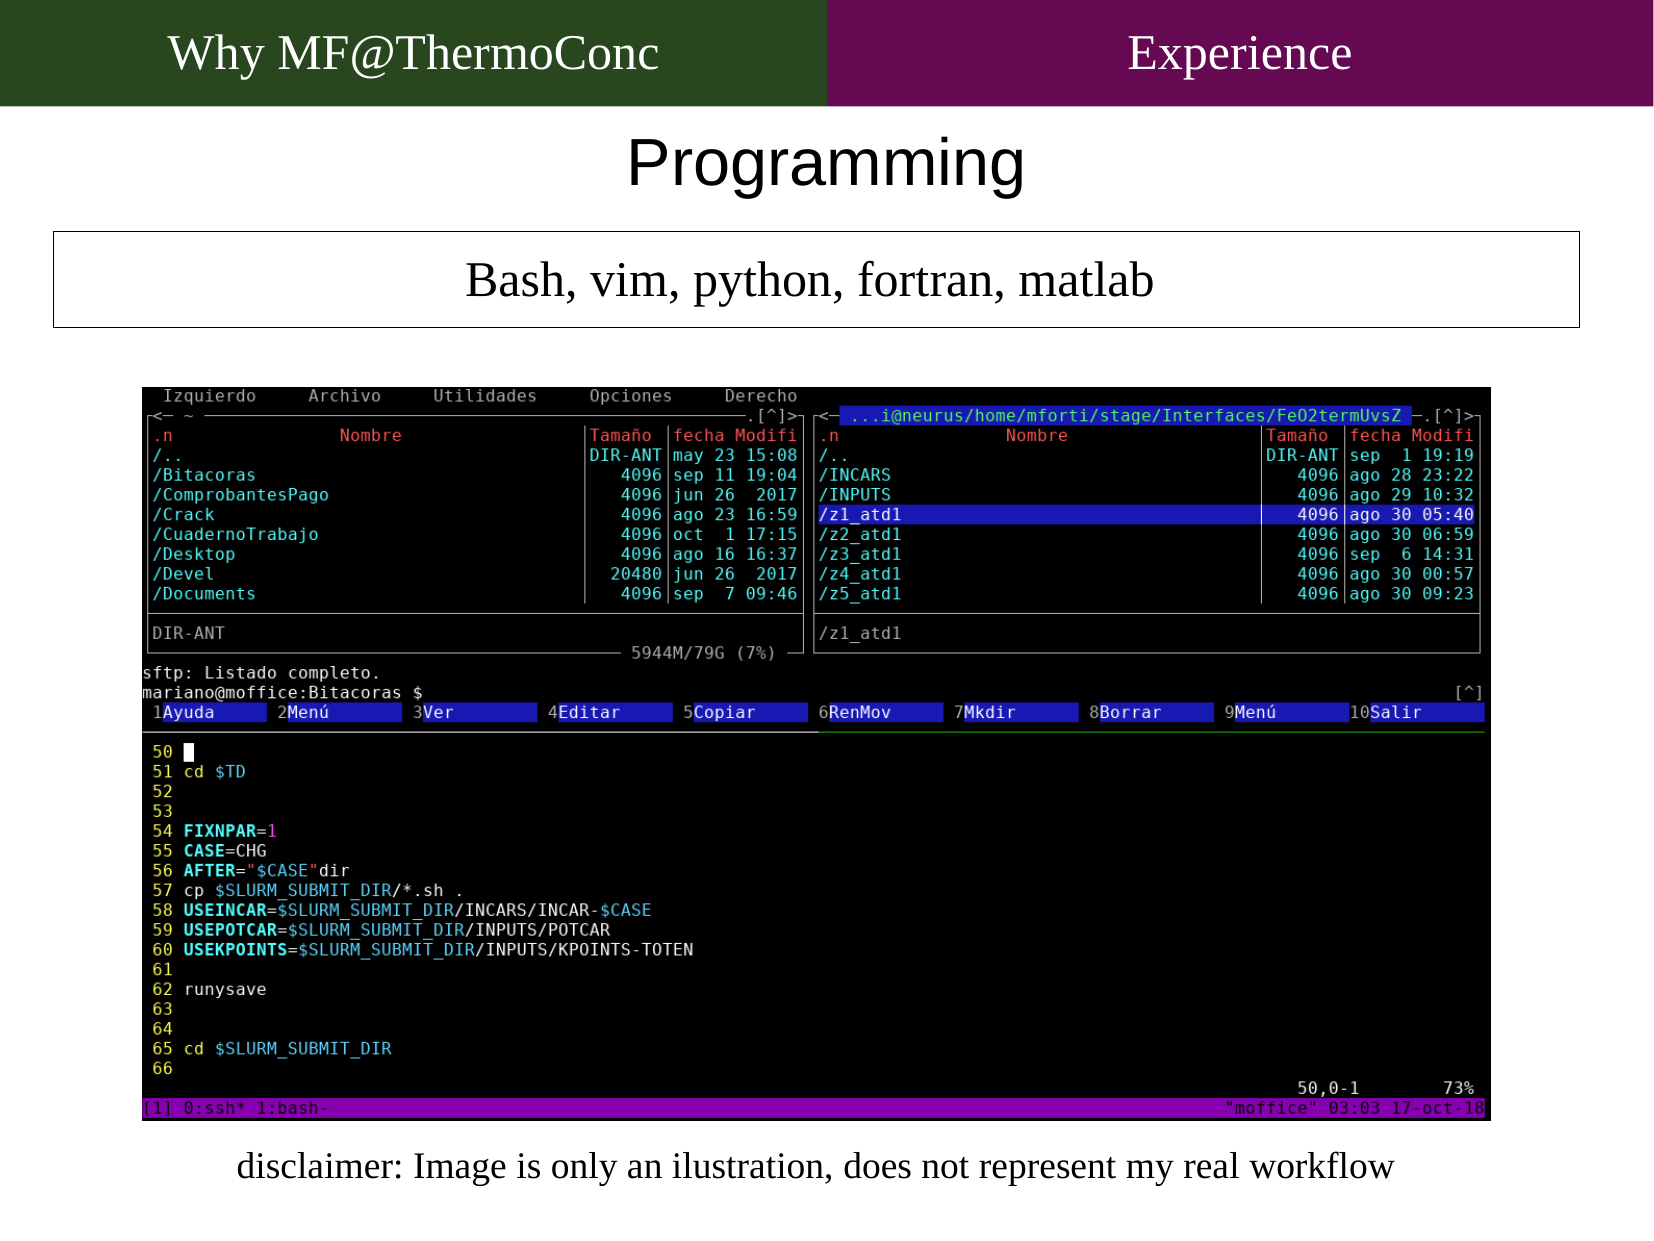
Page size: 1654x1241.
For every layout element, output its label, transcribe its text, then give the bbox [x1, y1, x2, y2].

text_box Bash, vim, python, fortran, matlab [53, 231, 1580, 328]
text_box Why MF@ThermoConc [0, 0, 827, 107]
picture [142, 387, 1491, 1117]
text_box Experience [827, 0, 1654, 107]
text_box disclaimer: Image is only an ilustration, does not represent my real workflow [53, 1117, 1580, 1214]
title Programming [0, 107, 1654, 247]
